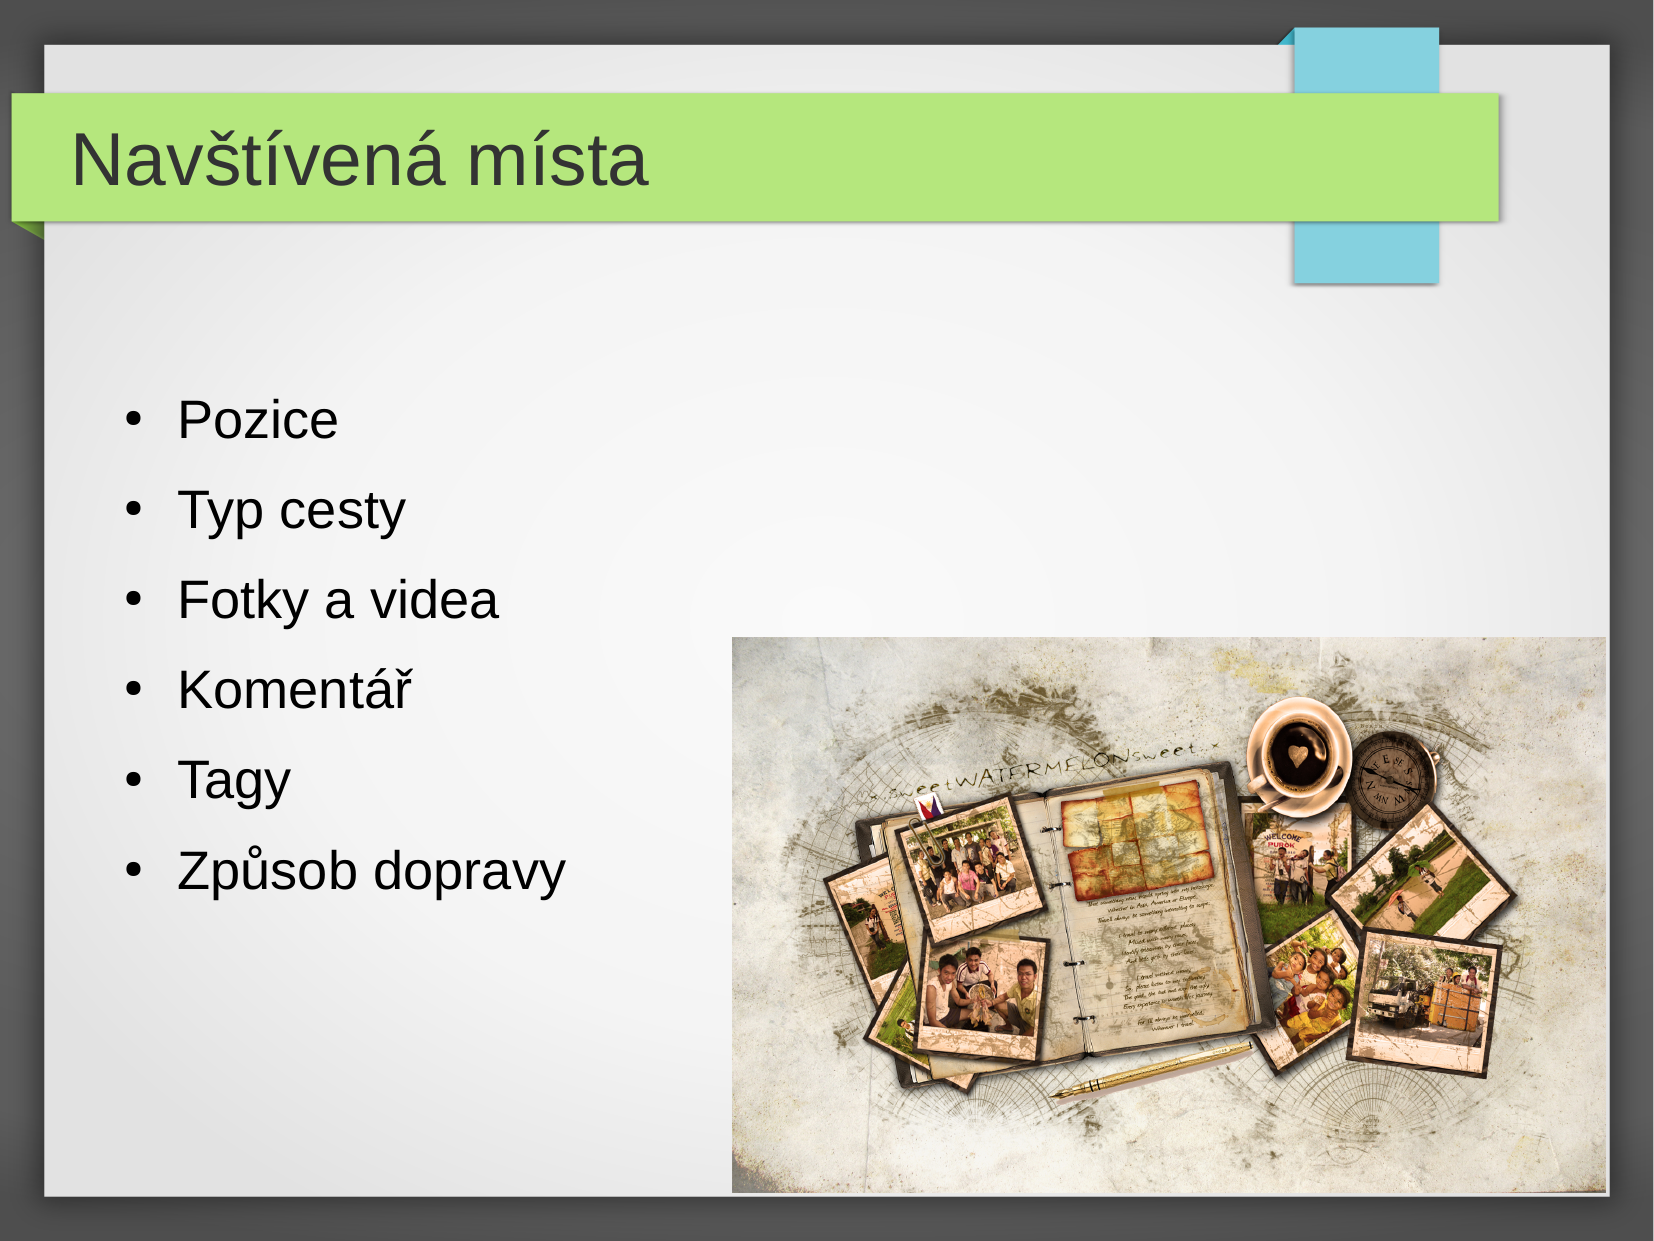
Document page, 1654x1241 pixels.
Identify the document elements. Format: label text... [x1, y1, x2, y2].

list Pozice Typ cesty Fotky a videa Komentář Tagy Způsob dopravy [106, 389, 839, 968]
title Navštívená místa [70, 106, 1229, 213]
picture [0, 0, 1654, 1241]
